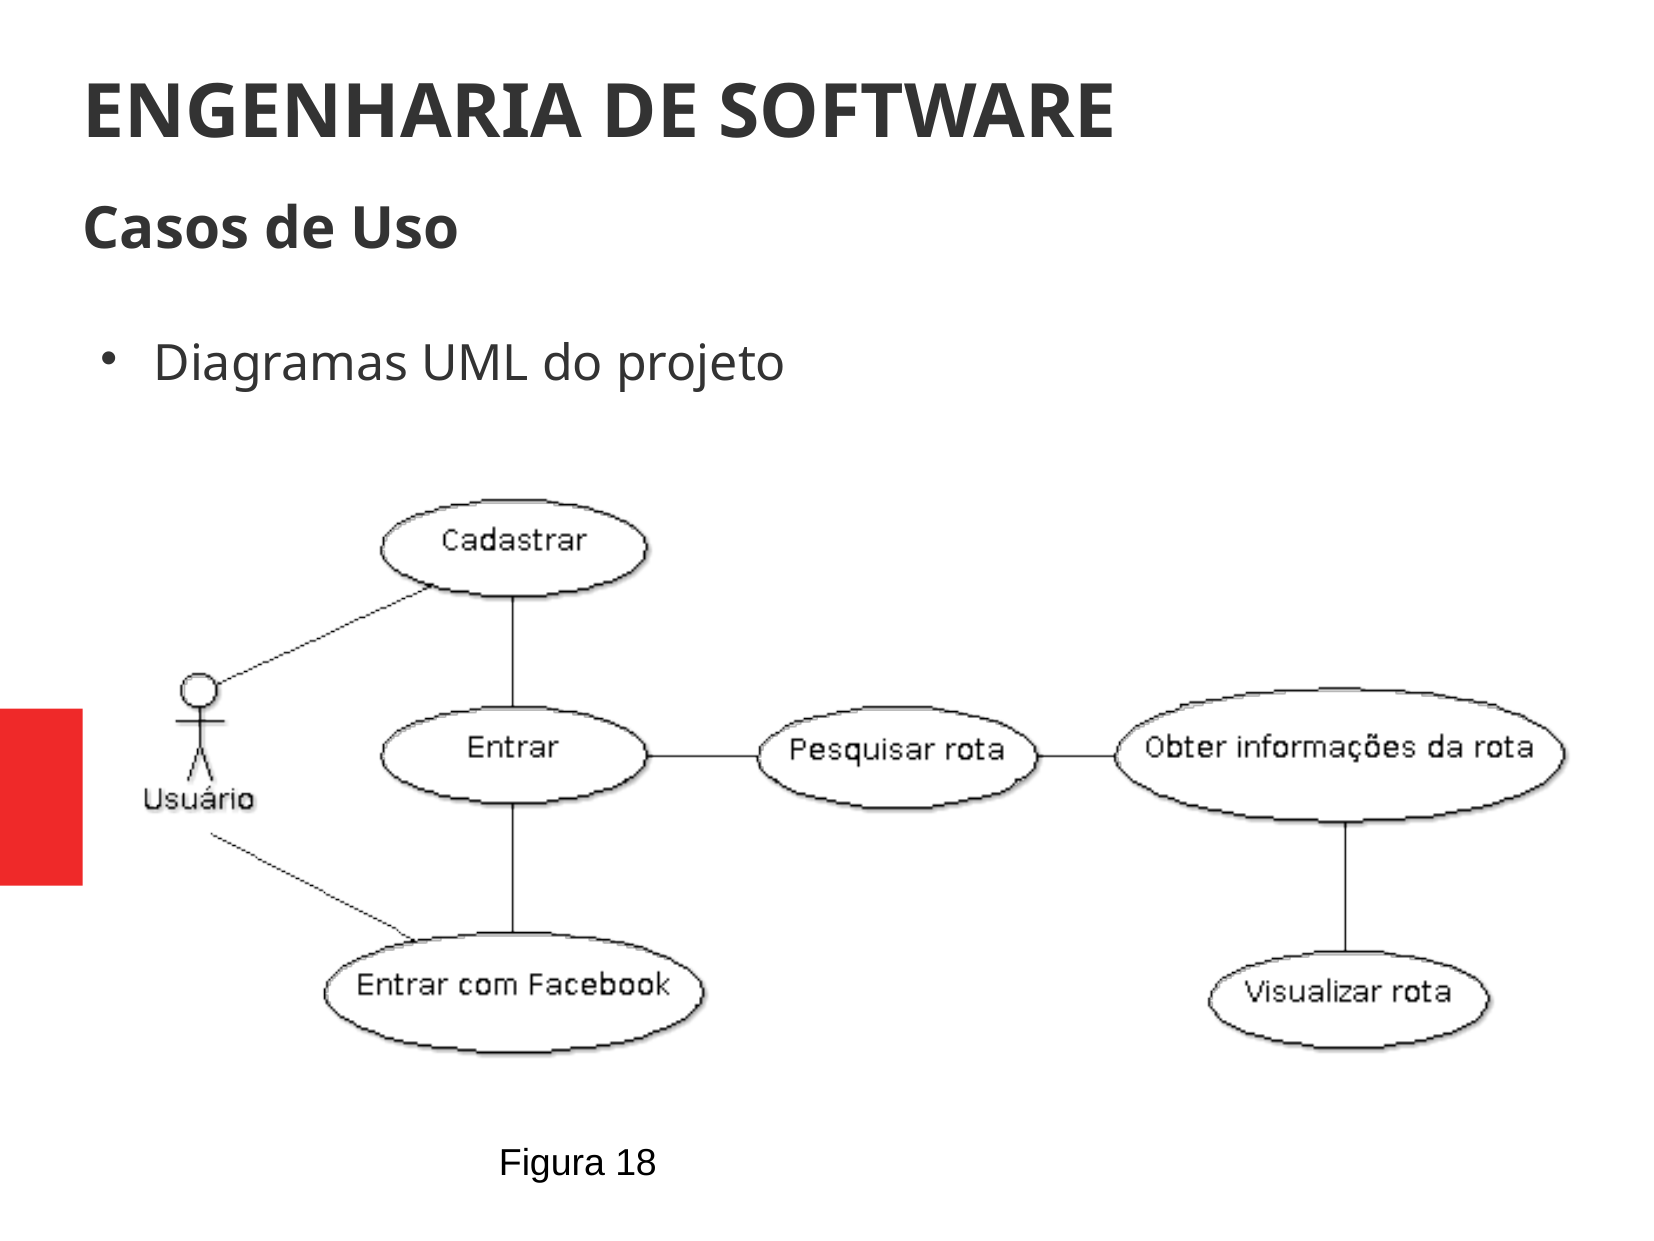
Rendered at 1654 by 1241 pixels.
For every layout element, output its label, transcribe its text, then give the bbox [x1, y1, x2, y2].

text_box Figura 18 [484, 1133, 934, 1191]
text_box ENGENHARIA DE SOFTWARE [82, 49, 1571, 166]
picture [0, 330, 1654, 1241]
text_box Casos de Uso [82, 167, 1571, 284]
